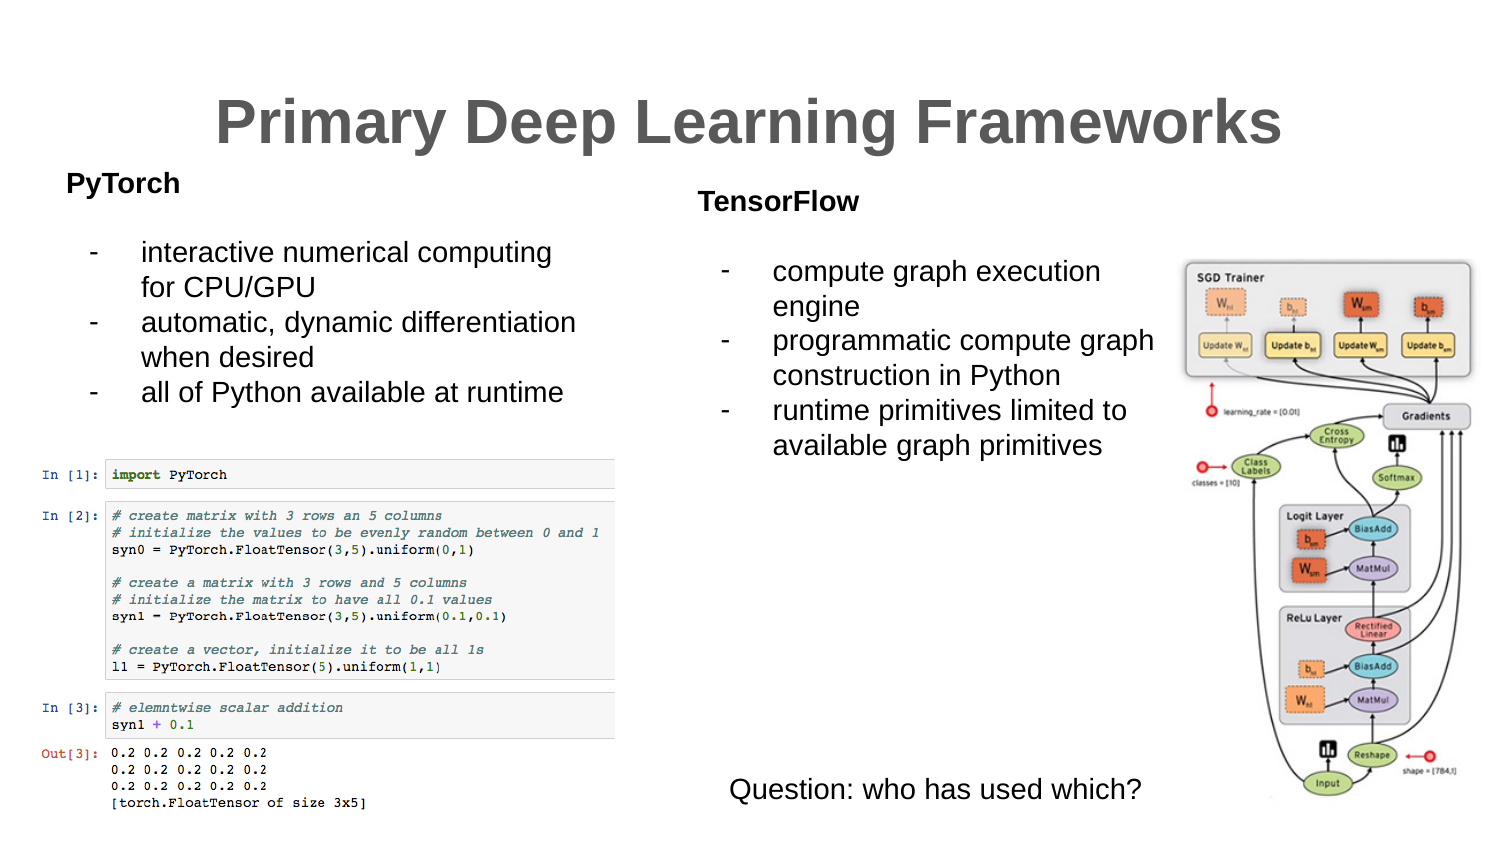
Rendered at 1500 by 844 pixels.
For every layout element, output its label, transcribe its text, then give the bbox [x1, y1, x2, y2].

text_box Question: who has used which? [714, 755, 1173, 826]
title Primary Deep Learning Frameworks [68, 90, 1432, 172]
picture [1157, 242, 1500, 819]
text_box TensorFlow compute graph execution engine programmatic compute graph construction in Python runtime primitives limited to available graph primitives [682, 166, 1183, 602]
picture [27, 445, 615, 819]
text_box PyTorch interactive numerical computing for CPU/GPU automatic, dynamic differentiation when desired all of Python available at runtime [51, 148, 601, 446]
